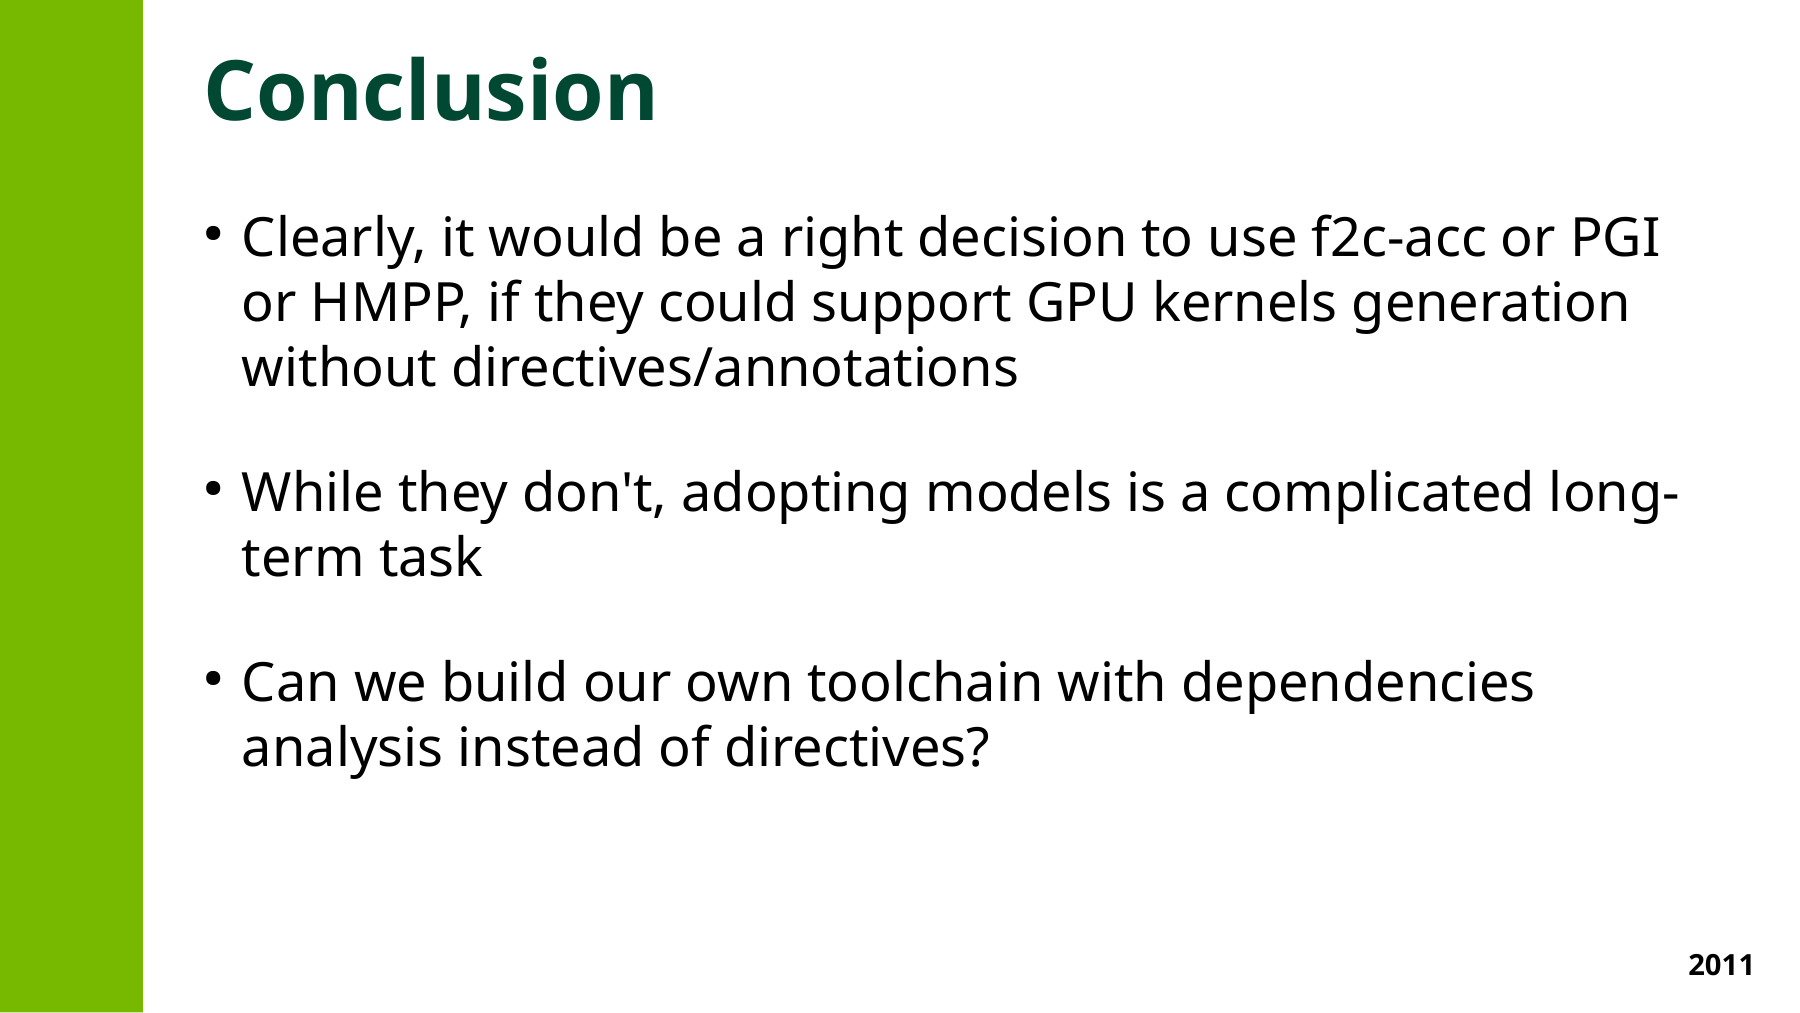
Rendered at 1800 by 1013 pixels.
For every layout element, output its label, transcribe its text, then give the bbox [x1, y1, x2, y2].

title Conclusion [188, 40, 1733, 211]
list Clearly, it would be a right decision to use f2c-acc or PGI or HMPP, if they could support GPU kernels generation without directives/annotations While they don't, adopting models is a complicated long-term task Can we build our own toolchain with dependencies analysis instead of directives? [188, 195, 1726, 976]
